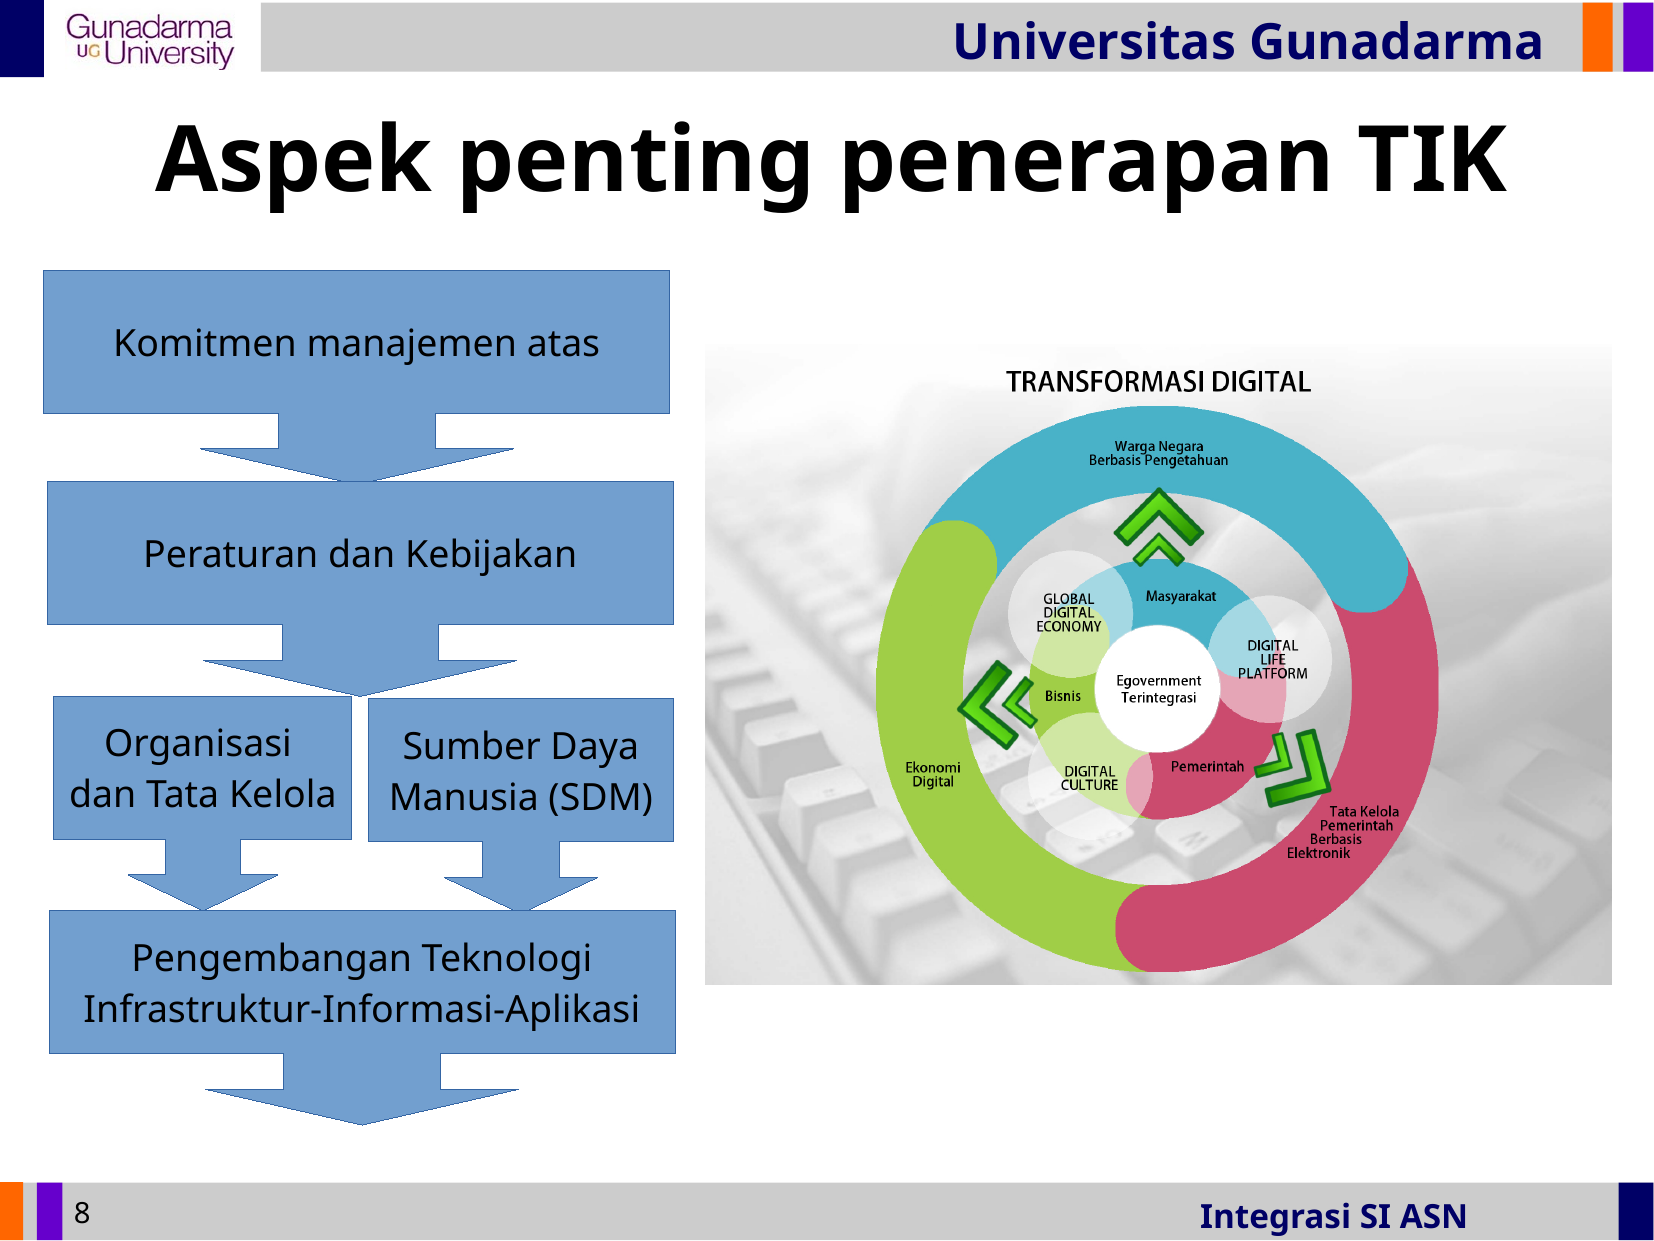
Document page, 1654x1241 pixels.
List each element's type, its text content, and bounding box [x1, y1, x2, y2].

text_box Peraturan dan Kebijakan [47, 481, 674, 697]
text_box Pengembangan Teknologi Infrastruktur-Informasi-Aplikasi [49, 910, 676, 1126]
picture [705, 344, 1612, 985]
text_box Komitmen manajemen atas [43, 270, 670, 481]
text_box Sumber Daya Manusia (SDM) [368, 698, 674, 910]
text_box Organisasi dan Tata Kelola [53, 696, 352, 910]
title Aspek penting penerapan TIK [36, 91, 1627, 222]
picture [65, 0, 235, 70]
